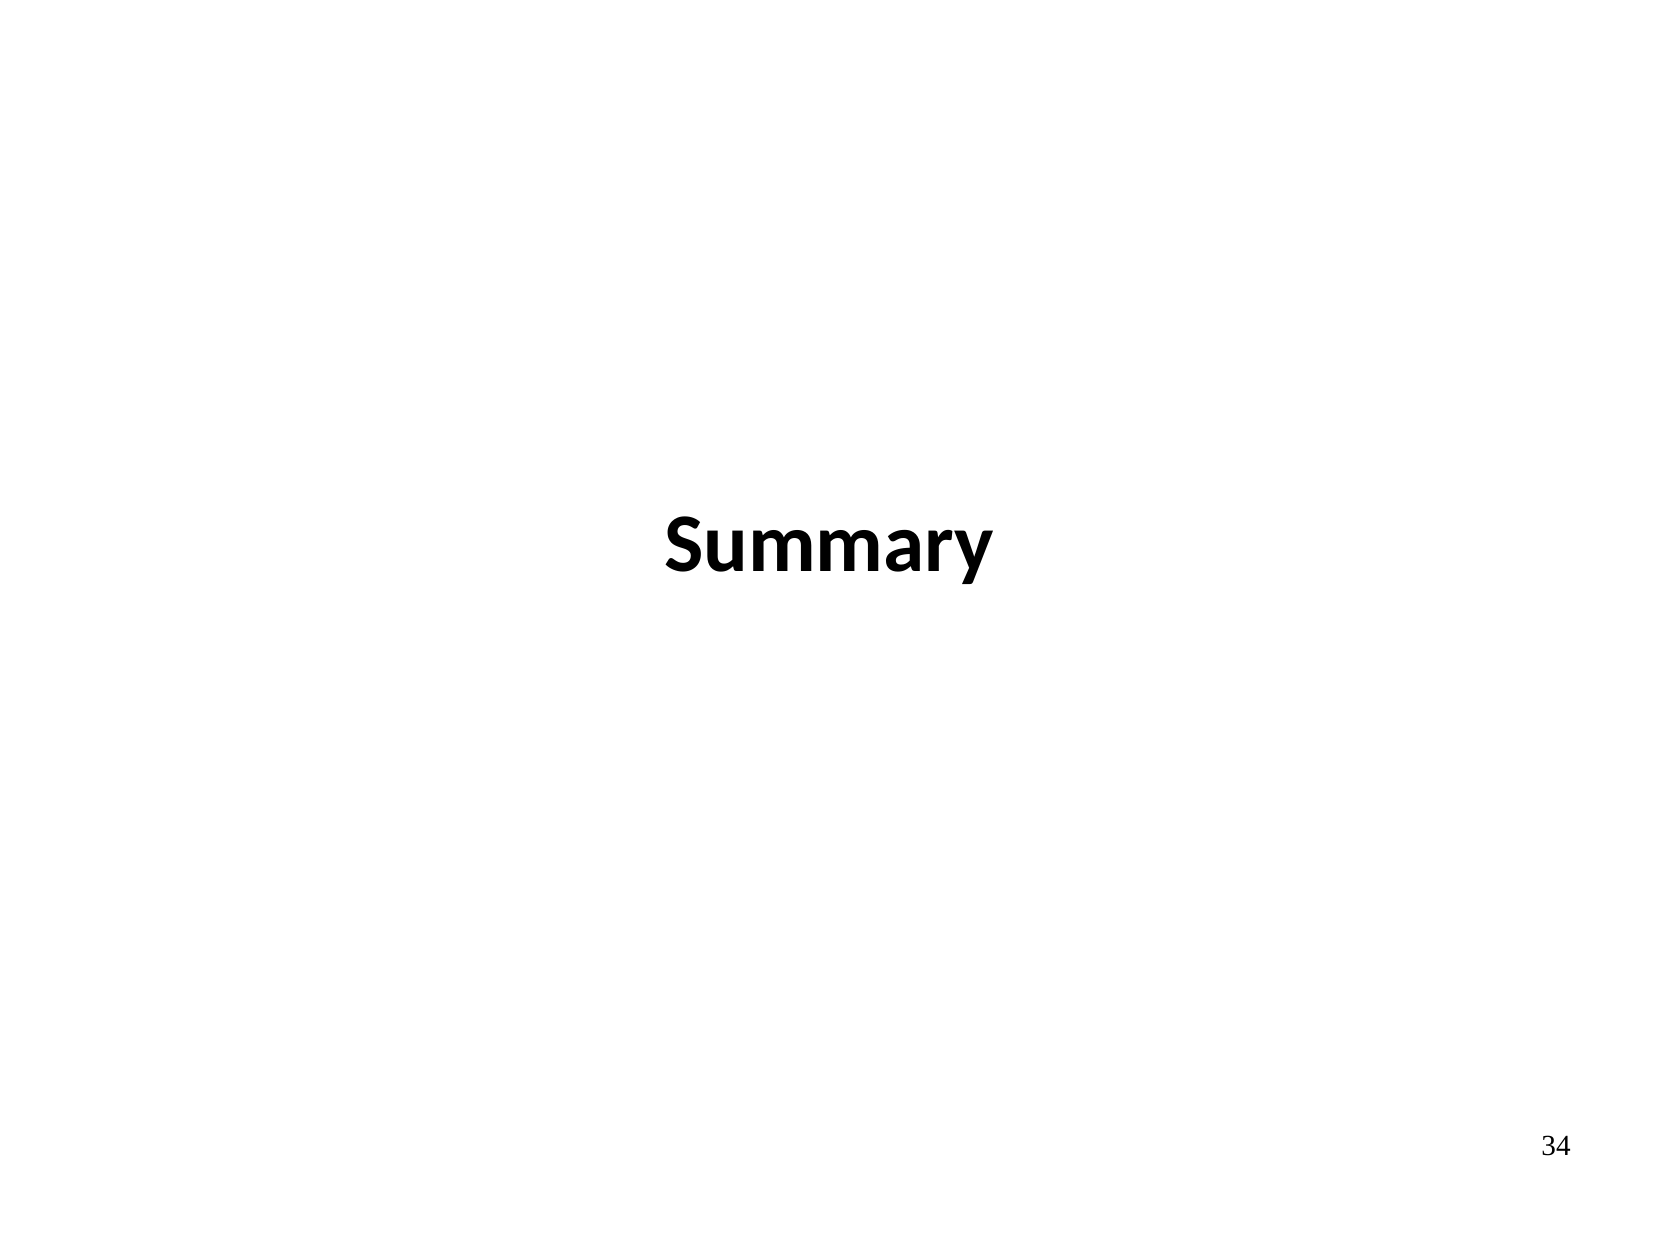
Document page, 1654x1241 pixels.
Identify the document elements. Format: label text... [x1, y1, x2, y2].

text_box Summary [649, 501, 1093, 619]
